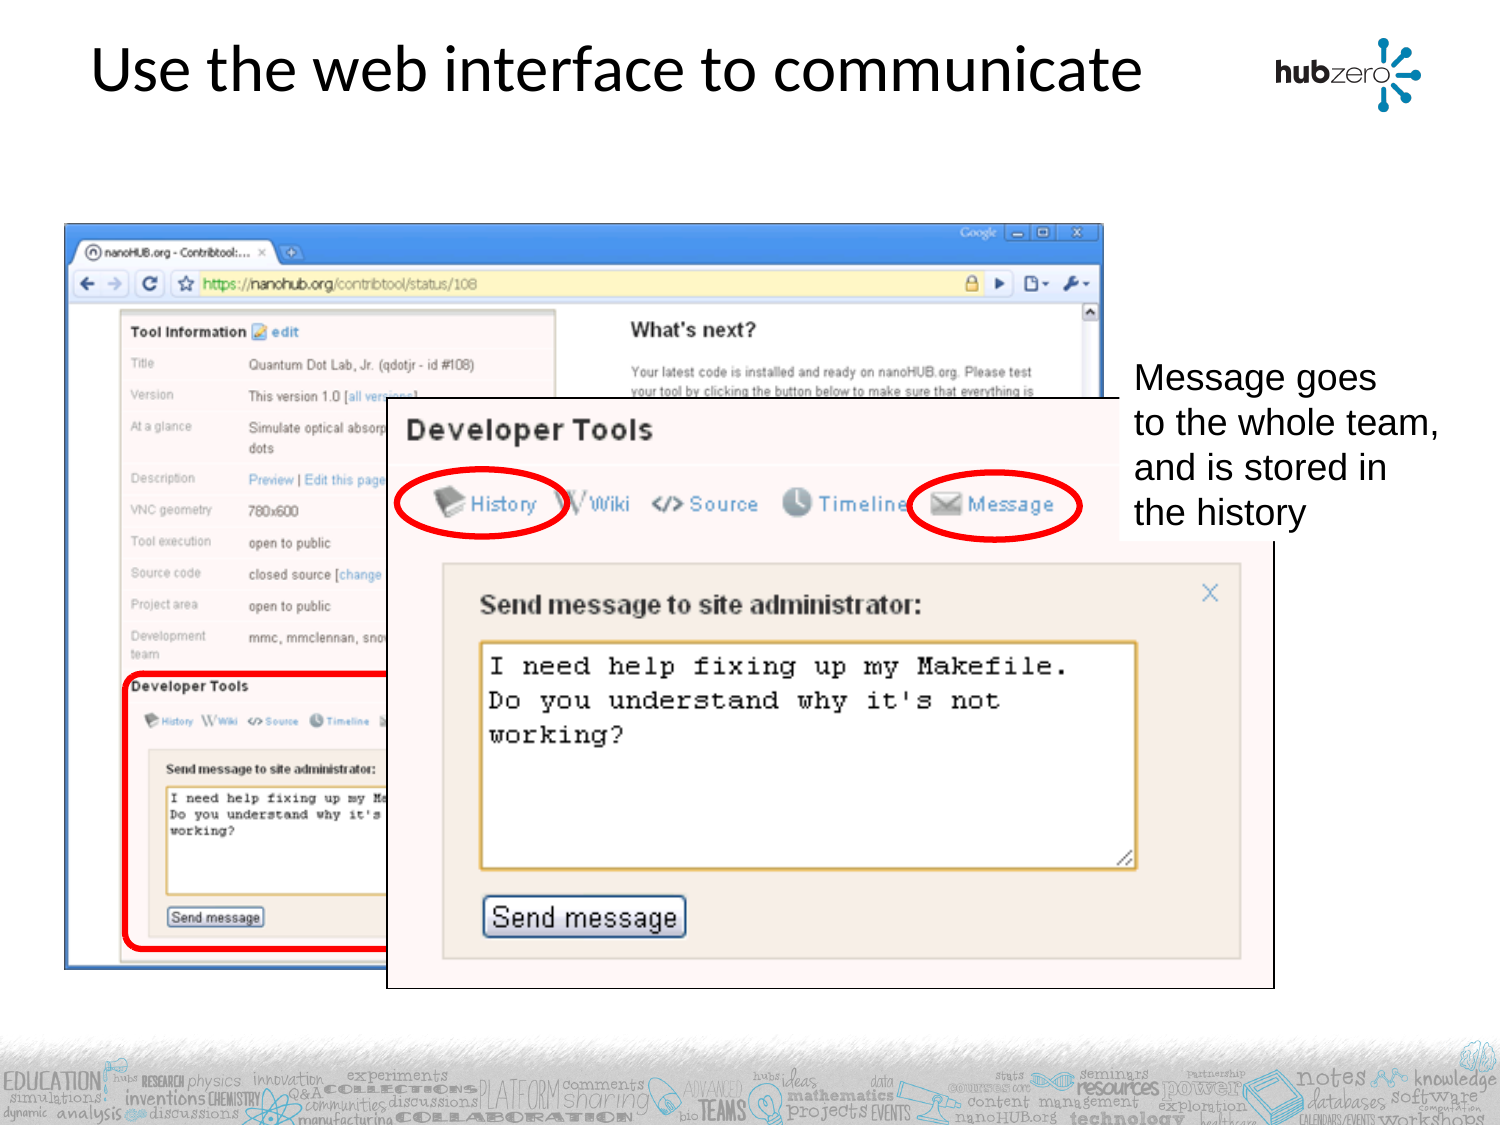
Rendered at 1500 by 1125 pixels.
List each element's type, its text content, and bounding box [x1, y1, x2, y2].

picture [1272, 35, 1424, 115]
picture [0, 1034, 1500, 1125]
text_box Message goes to the whole team, and is stored in the history [1119, 345, 1456, 542]
picture [64, 223, 1104, 970]
picture [387, 398, 1274, 988]
text_box Use the web interface to communicate [75, 12, 1249, 118]
picture [129, 678, 386, 945]
